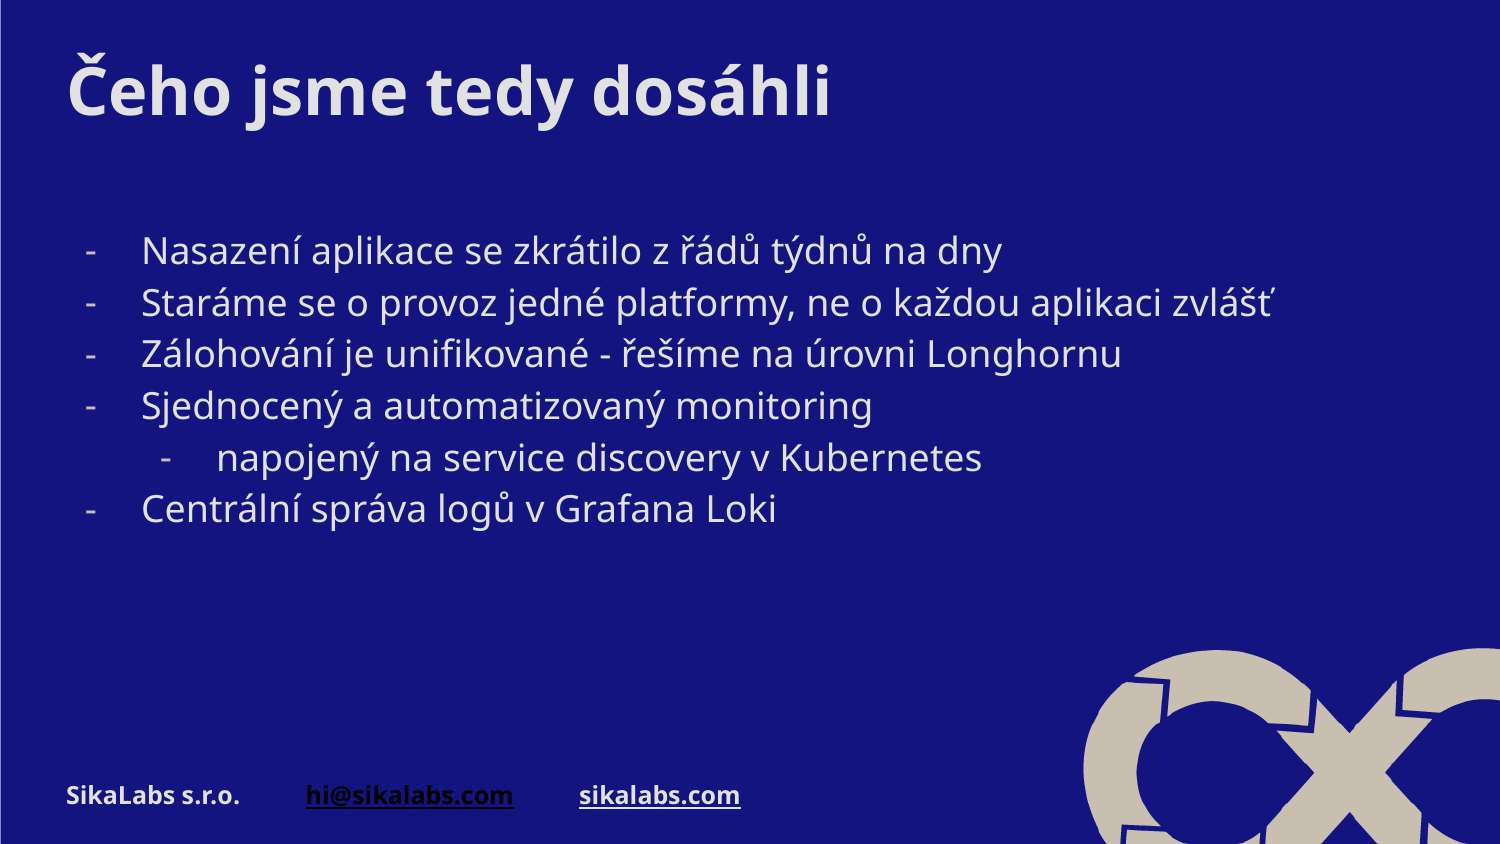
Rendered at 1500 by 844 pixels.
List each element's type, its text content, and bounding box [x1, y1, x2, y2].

list Nasazení aplikace se zkrátilo z řádů týdnů na dny Staráme se o provoz jedné platformy, ne o každou aplikaci zvlášť Zálohování je unifikované - řešíme na úrovni Longhornu Sjednocený a automatizovaný monitoring napojený na service discovery v Kubernetes Centrální správa logů v Grafana Loki [51, 205, 1352, 754]
title Čeho jsme tedy dosáhli [51, 33, 1449, 128]
picture [0, 0, 1500, 844]
